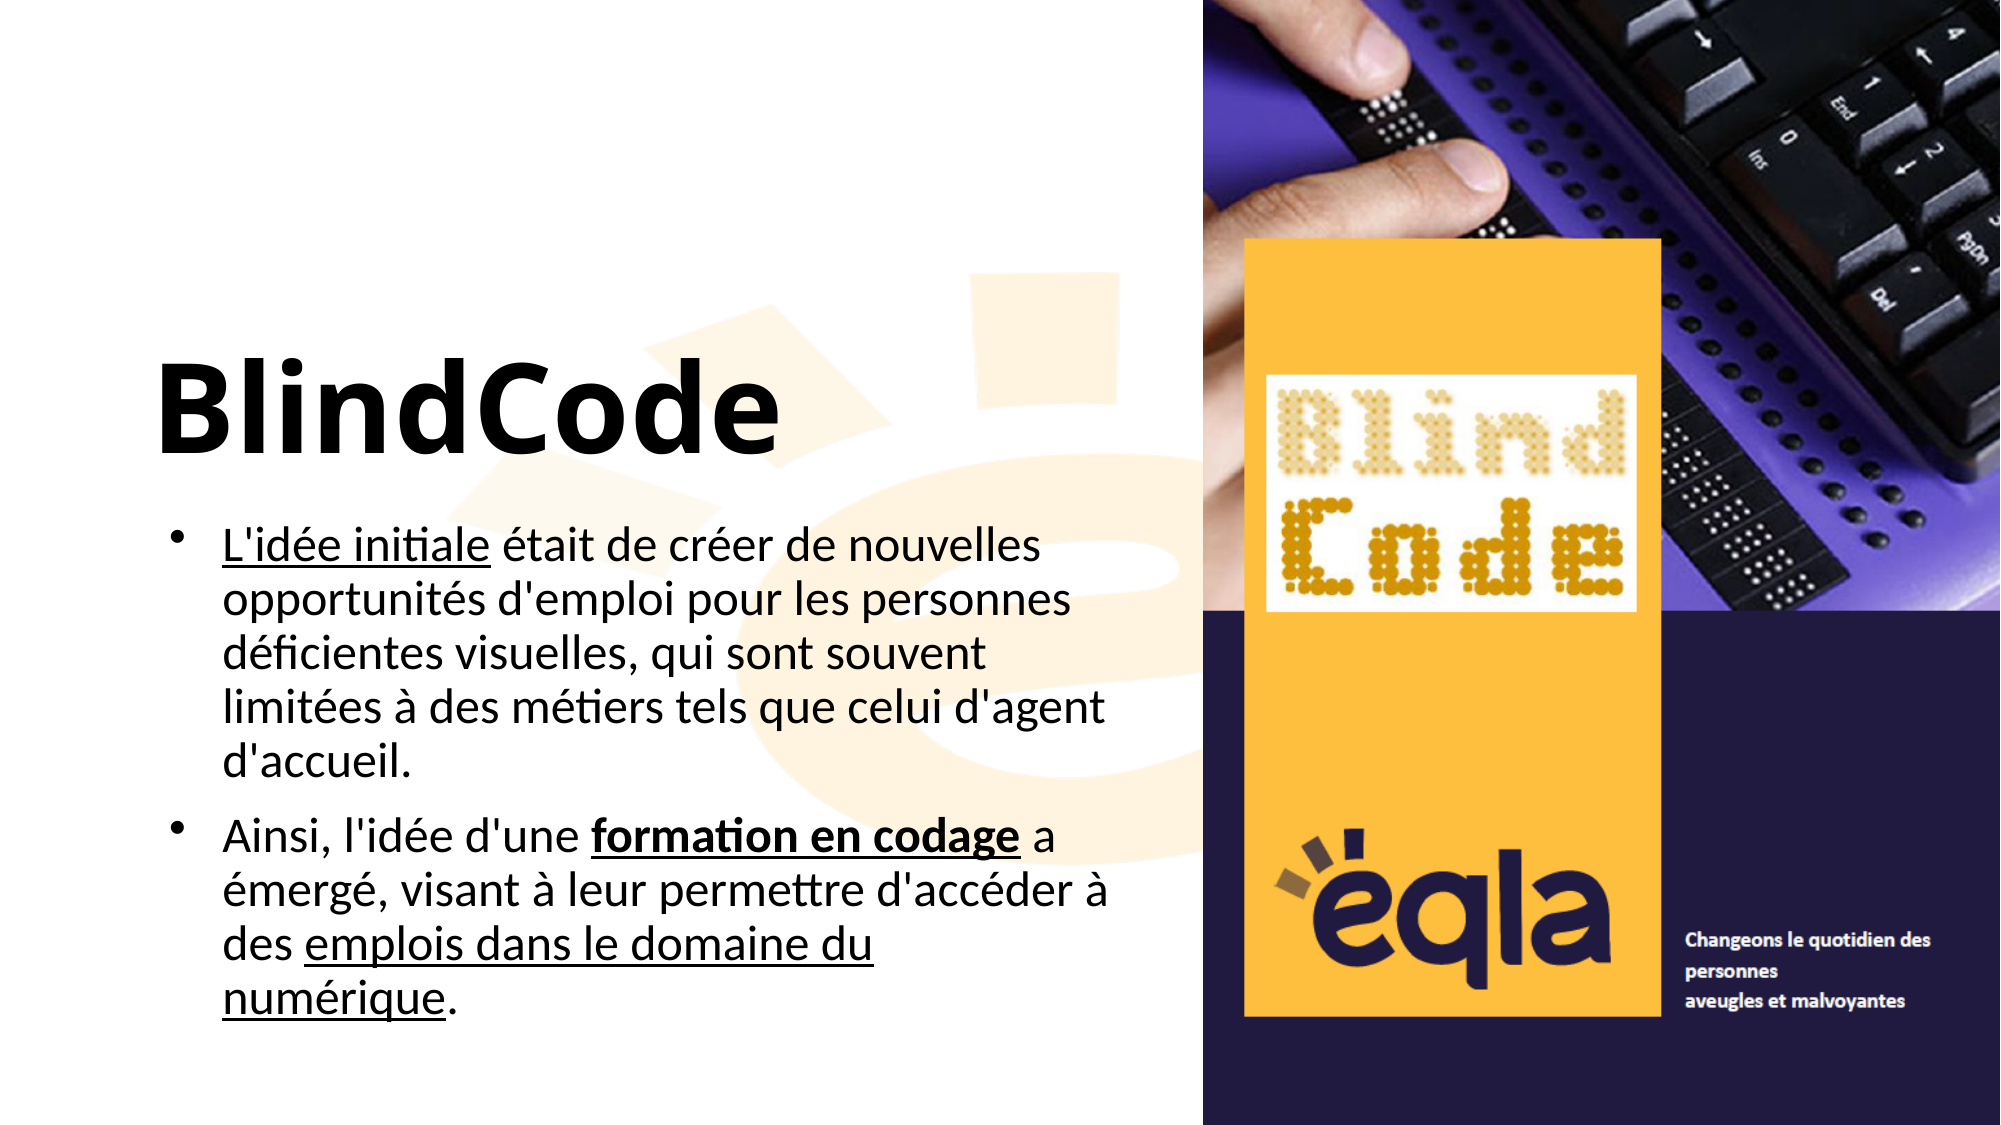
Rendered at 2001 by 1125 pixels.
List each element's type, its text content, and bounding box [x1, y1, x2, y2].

list L'idée initiale était de créer de nouvelles opportunités d'emploi pour les personnes déficientes visuelles, qui sont souvent limitées à des métiers tels que celui d'agent d'accueil. Ainsi, l'idée d'une formation en codage a émergé, visant à leur permettre d'accéder à des emplois dans le domaine du numérique. [136, 511, 1126, 1123]
title BlindCode [136, 280, 1203, 488]
picture [1203, 0, 2000, 1125]
